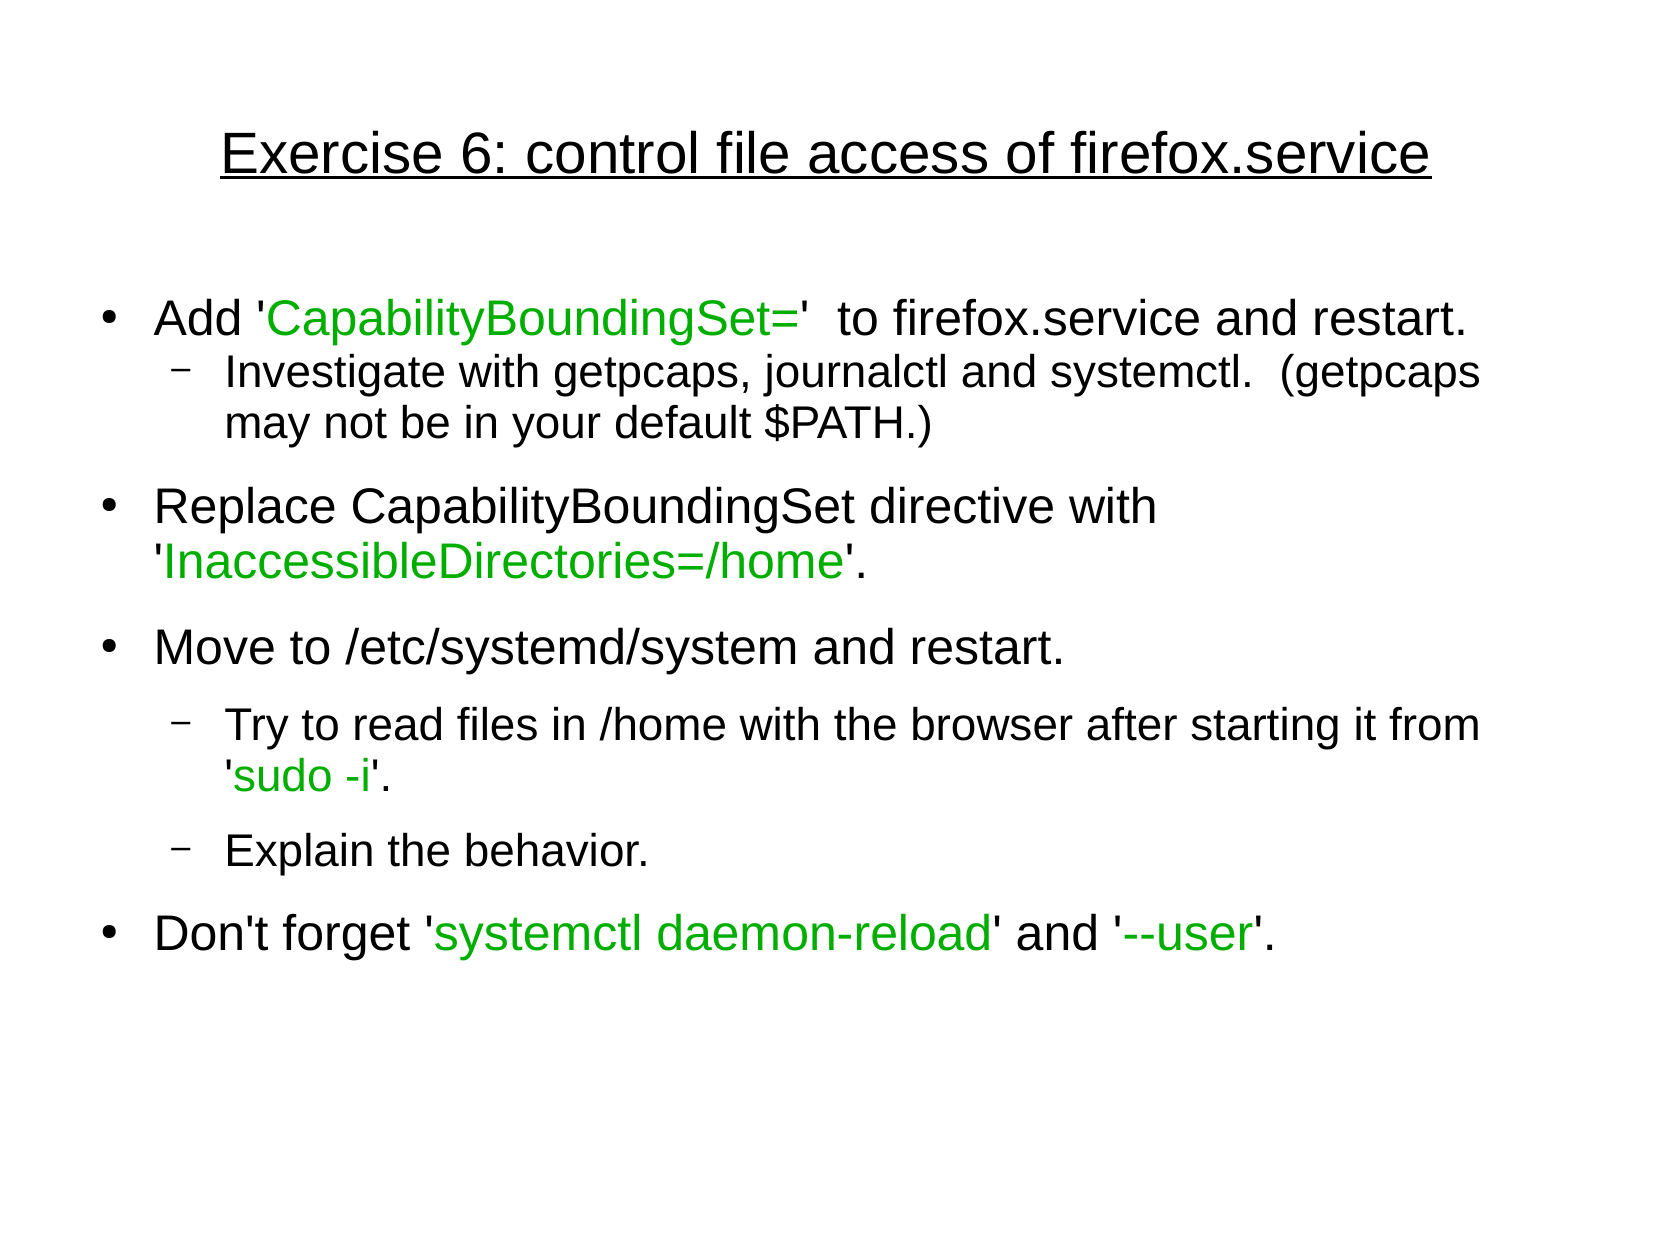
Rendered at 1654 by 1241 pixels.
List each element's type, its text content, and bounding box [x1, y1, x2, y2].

title Exercise 6: control file access of firefox.service [82, 49, 1571, 257]
list Add 'CapabilityBoundingSet=' to firefox.service and restart. Investigate with getpcaps, journalctl and systemctl. (getpcaps may not be in your default $PATH.) Replace CapabilityBoundingSet directive with 'InaccessibleDirectories=/home'. Move to /etc/systemd/system and restart. Try to read files in /home with the browser after starting it from 'sudo -i'. Explain the behavior. Don't forget 'systemctl daemon-reload' and '--user'. [82, 290, 1571, 1010]
